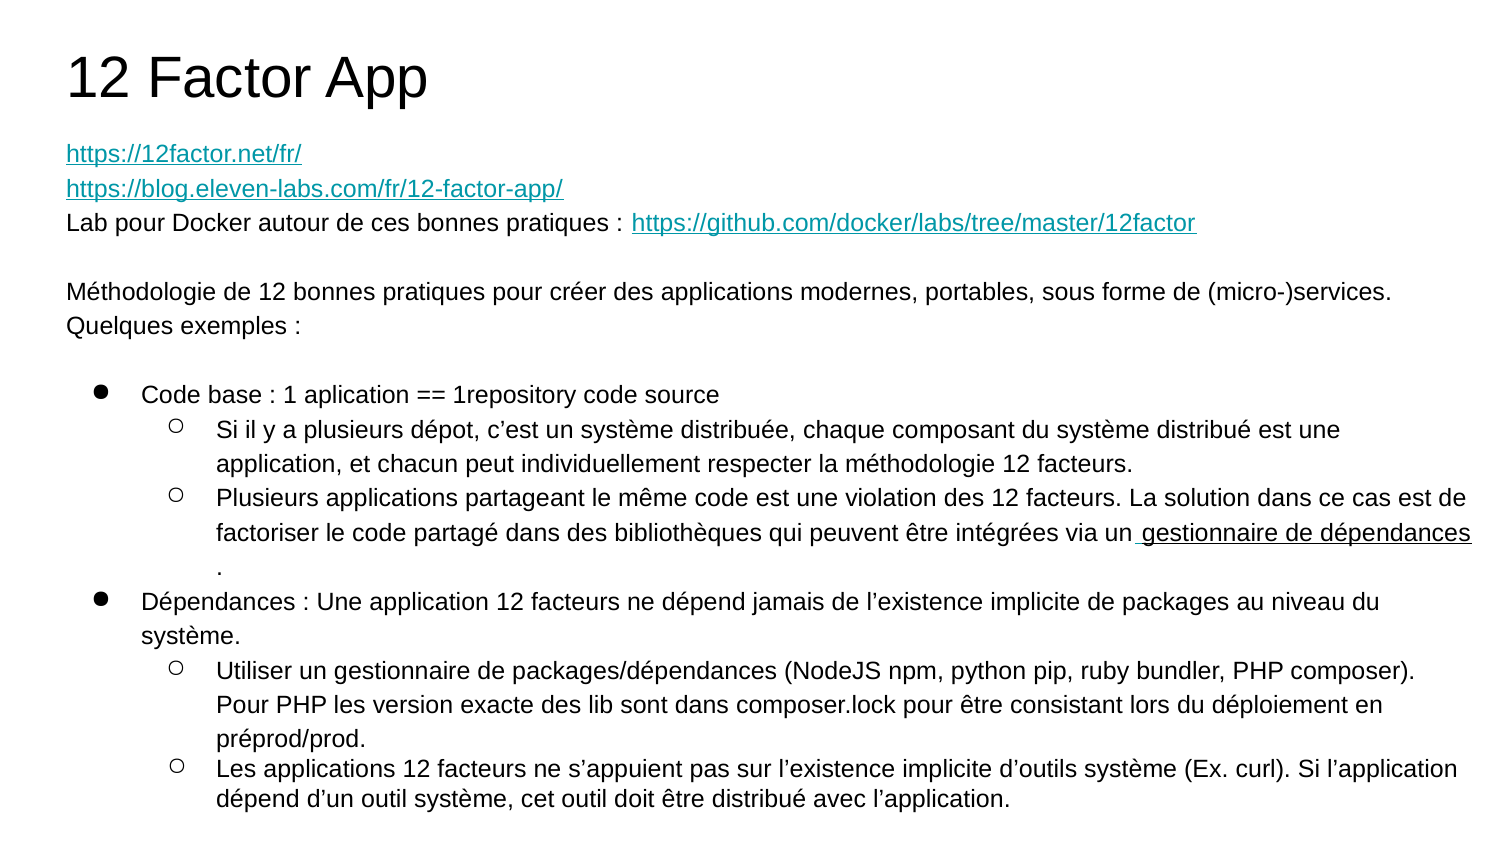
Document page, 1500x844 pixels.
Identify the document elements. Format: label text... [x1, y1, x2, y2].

title 12 Factor App [51, 24, 1449, 119]
text_box https://12factor.net/fr/ https://blog.eleven-labs.com/fr/12-factor-app/ Lab pour Docker autour de ces bonnes pratiques : https://github.com/docker/labs/tree/master/12factor Méthodologie de 12 bonnes pratiques pour créer des applications modernes, portables, sous forme de (micro-)services. Quelques exemples : Code base : 1 aplication == 1repository code source Si il y a plusieurs dépot, c’est un système distribuée, chaque composant du système distribué est une application, et chacun peut individuellement respecter la méthodologie 12 facteurs. Plusieurs applications partageant le même code est une violation des 12 facteurs. La solution dans ce cas est de factoriser le code partagé dans des bibliothèques qui peuvent être intégrées via un gestionnaire de dépendances. Dépendances : Une application 12 facteurs ne dépend jamais de l’existence implicite de packages au niveau du système. Utiliser un gestionnaire de packages/dépendances (NodeJS npm, python pip, ruby bundler, PHP composer). Pour PHP les version exacte des lib sont dans composer.lock pour être consistant lors du déploiement en préprod/prod. Les applications 12 facteurs ne s’appuient pas sur l’existence implicite d’outils système (Ex. curl). Si l’application dépend d’un outil système, cet outil doit être distribué avec l’application. [51, 118, 1489, 829]
